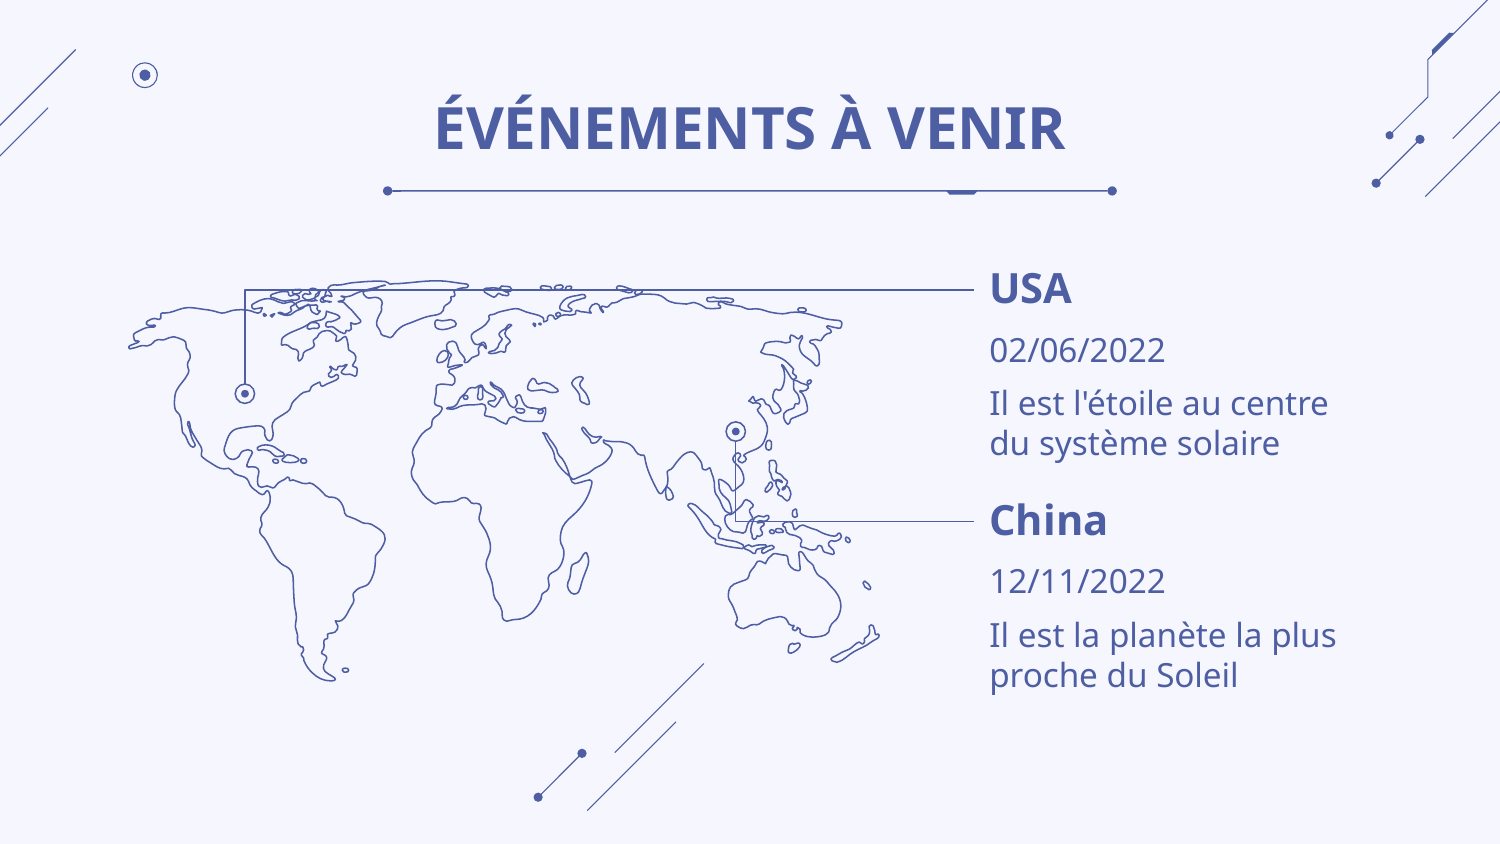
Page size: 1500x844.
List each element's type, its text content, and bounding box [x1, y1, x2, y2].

text_box 12/11/2022 [974, 560, 1372, 602]
text_box [1107, 186, 1117, 196]
text_box 02/06/2022 [974, 329, 1372, 370]
text_box [587, 721, 677, 812]
text_box [731, 427, 740, 436]
text_box [382, 186, 393, 196]
text_box [241, 389, 249, 398]
text_box China [974, 493, 1372, 550]
text_box Il est l'étoile au centre du système solaire [974, 382, 1372, 468]
text_box Il est la planète la plus proche du Soleil [974, 613, 1372, 700]
text_box [614, 663, 705, 754]
text_box USA [974, 262, 1372, 318]
text_box [533, 748, 587, 802]
title ÉVÉNEMENTS À VENIR [128, 91, 1372, 177]
